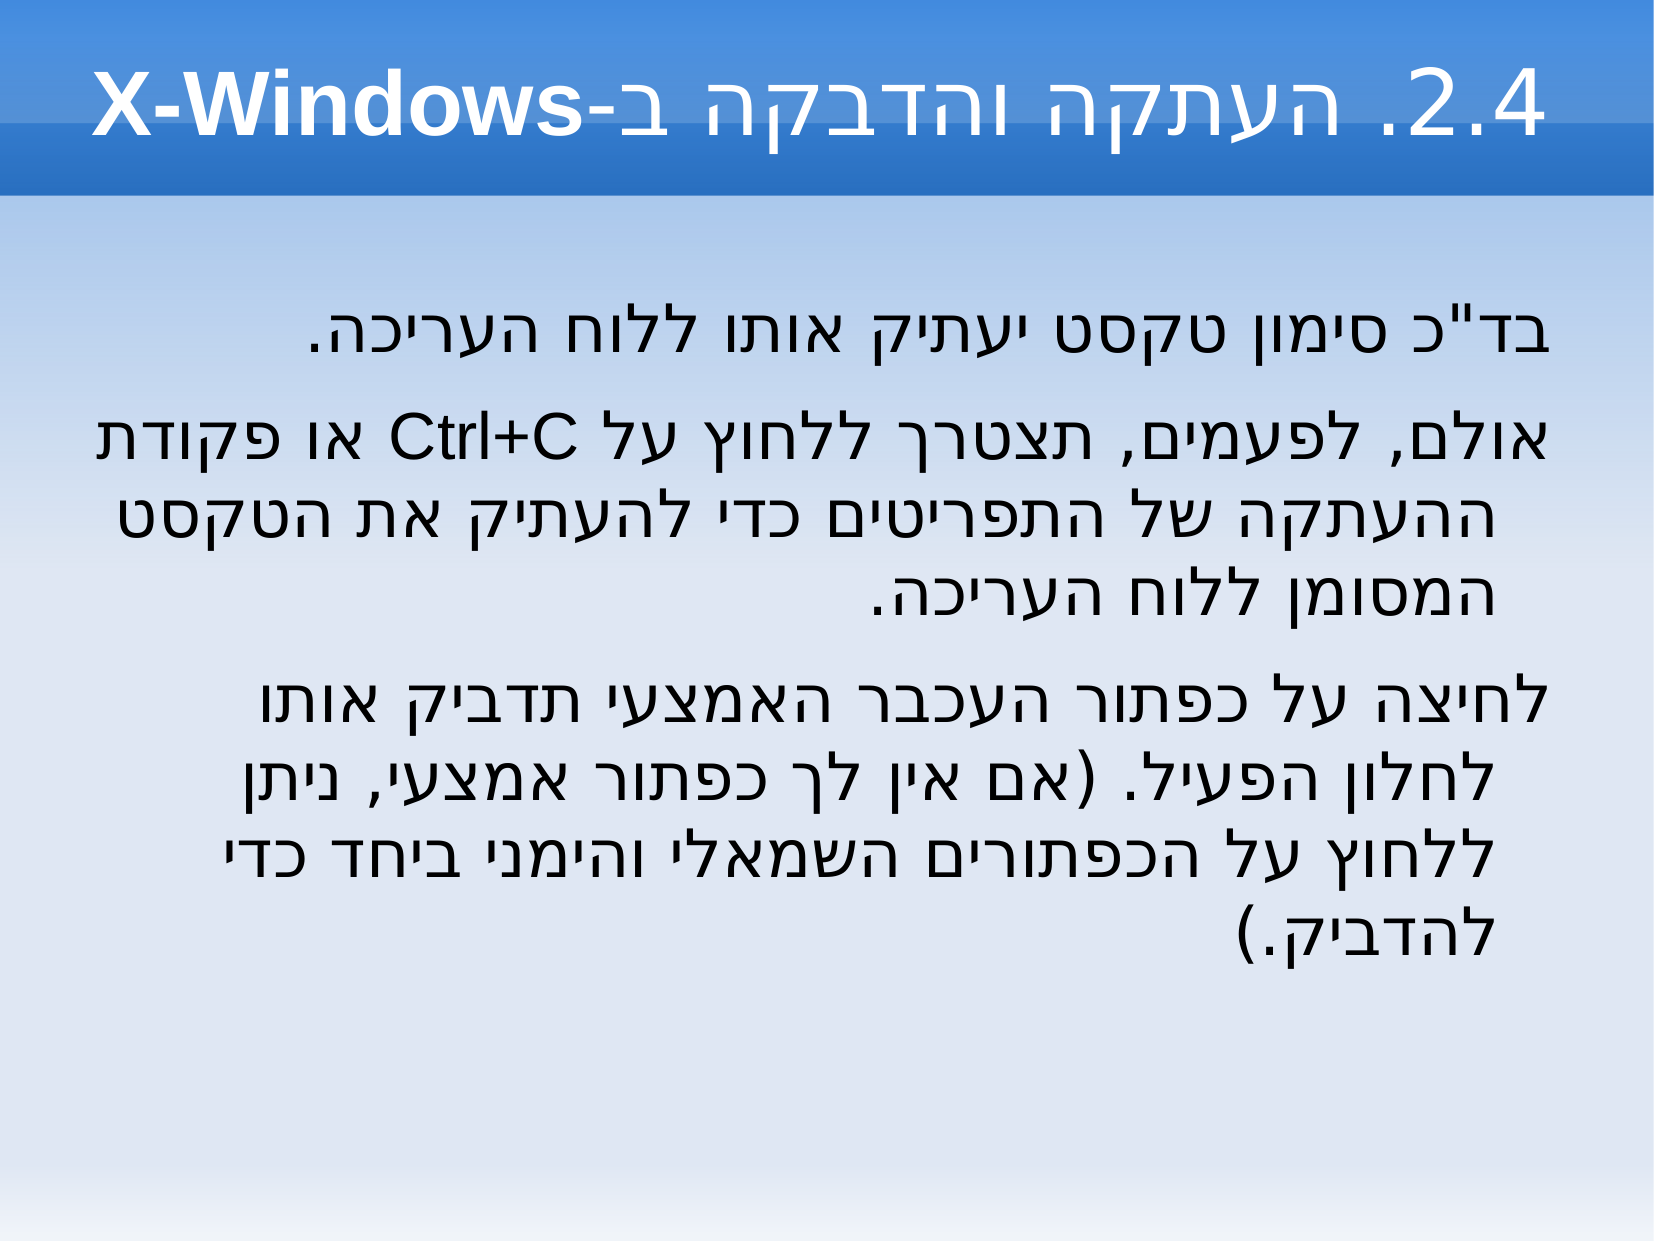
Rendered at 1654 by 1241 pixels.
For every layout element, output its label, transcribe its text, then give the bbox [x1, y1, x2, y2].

title 2.4. העתקה והדבקה ב-X-Windows [76, 0, 1565, 211]
list בד"כ סימון טקסט יעתיק אותו ללוח העריכה. אולם, לפעמים, תצטרך ללחוץ על Ctrl+C או פקודת ההעתקה של התפריטים כדי להעתיק את הטקסט המסומן ללוח העריכה. לחיצה על כפתור העכבר האמצעי תדביק אותו לחלון הפעיל. (אם אין לך כפתור אמצעי, ניתן ללחוץ על הכפתורים השמאלי והימני ביחד כדי להדביק.) [82, 290, 1571, 1109]
picture [0, 0, 1654, 1241]
